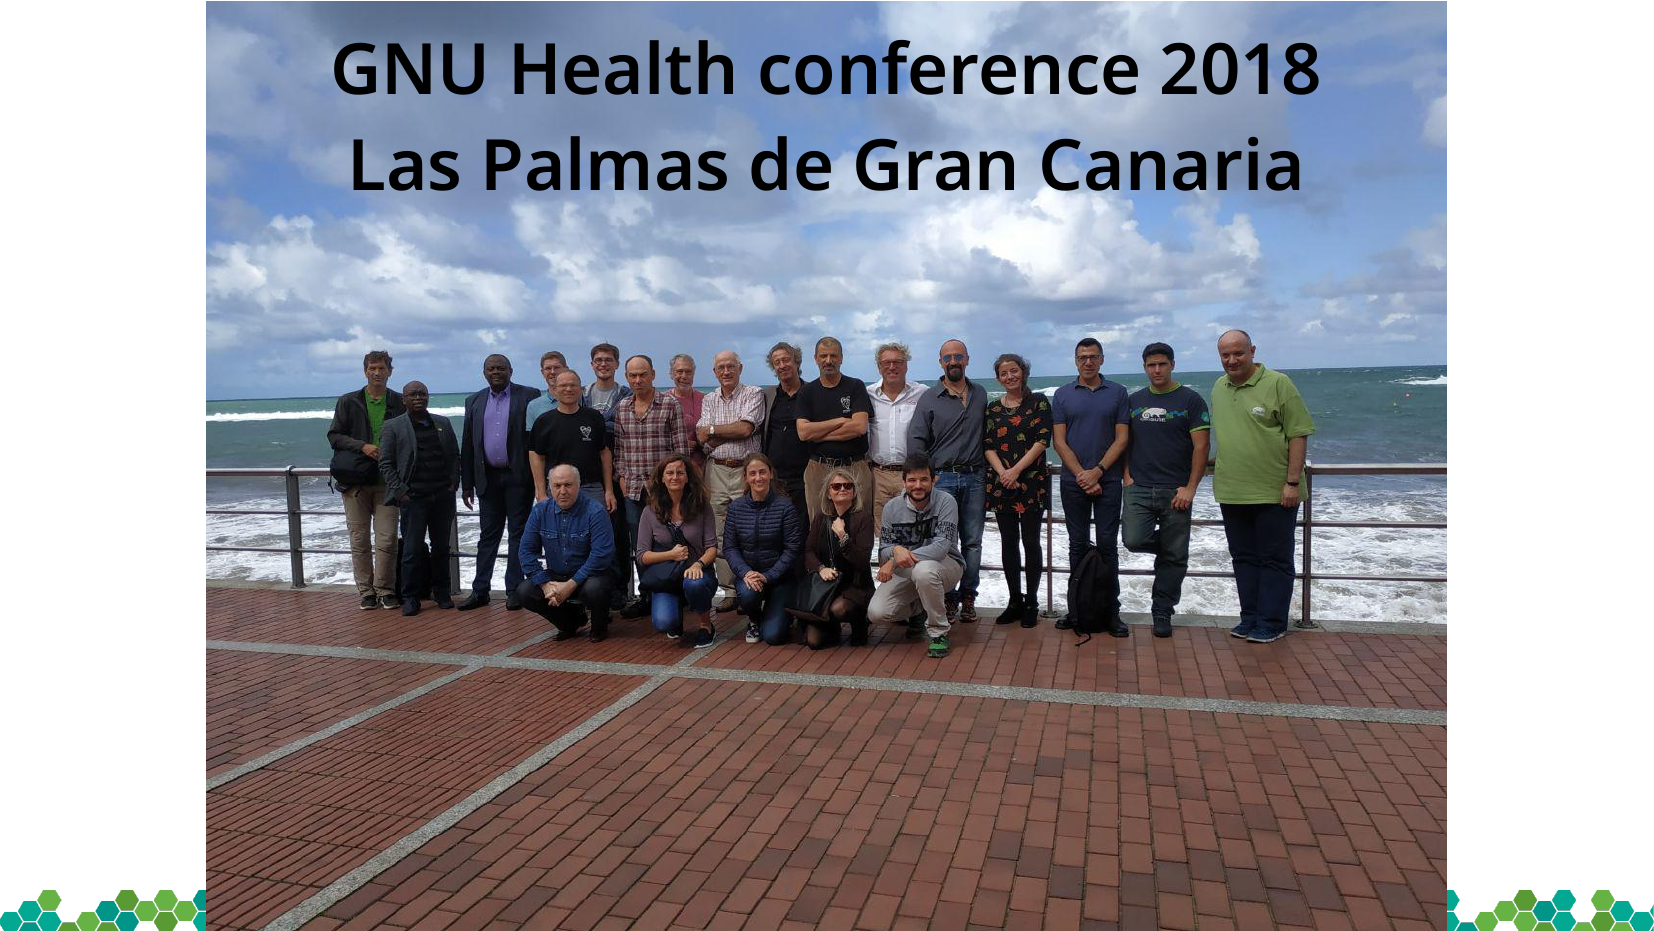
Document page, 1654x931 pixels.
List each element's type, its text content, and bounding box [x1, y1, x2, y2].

title GNU Health conference 2018 Las Palmas de Gran Canaria [123, 25, 1530, 204]
picture [0, 204, 1654, 931]
picture [206, 1, 1447, 25]
